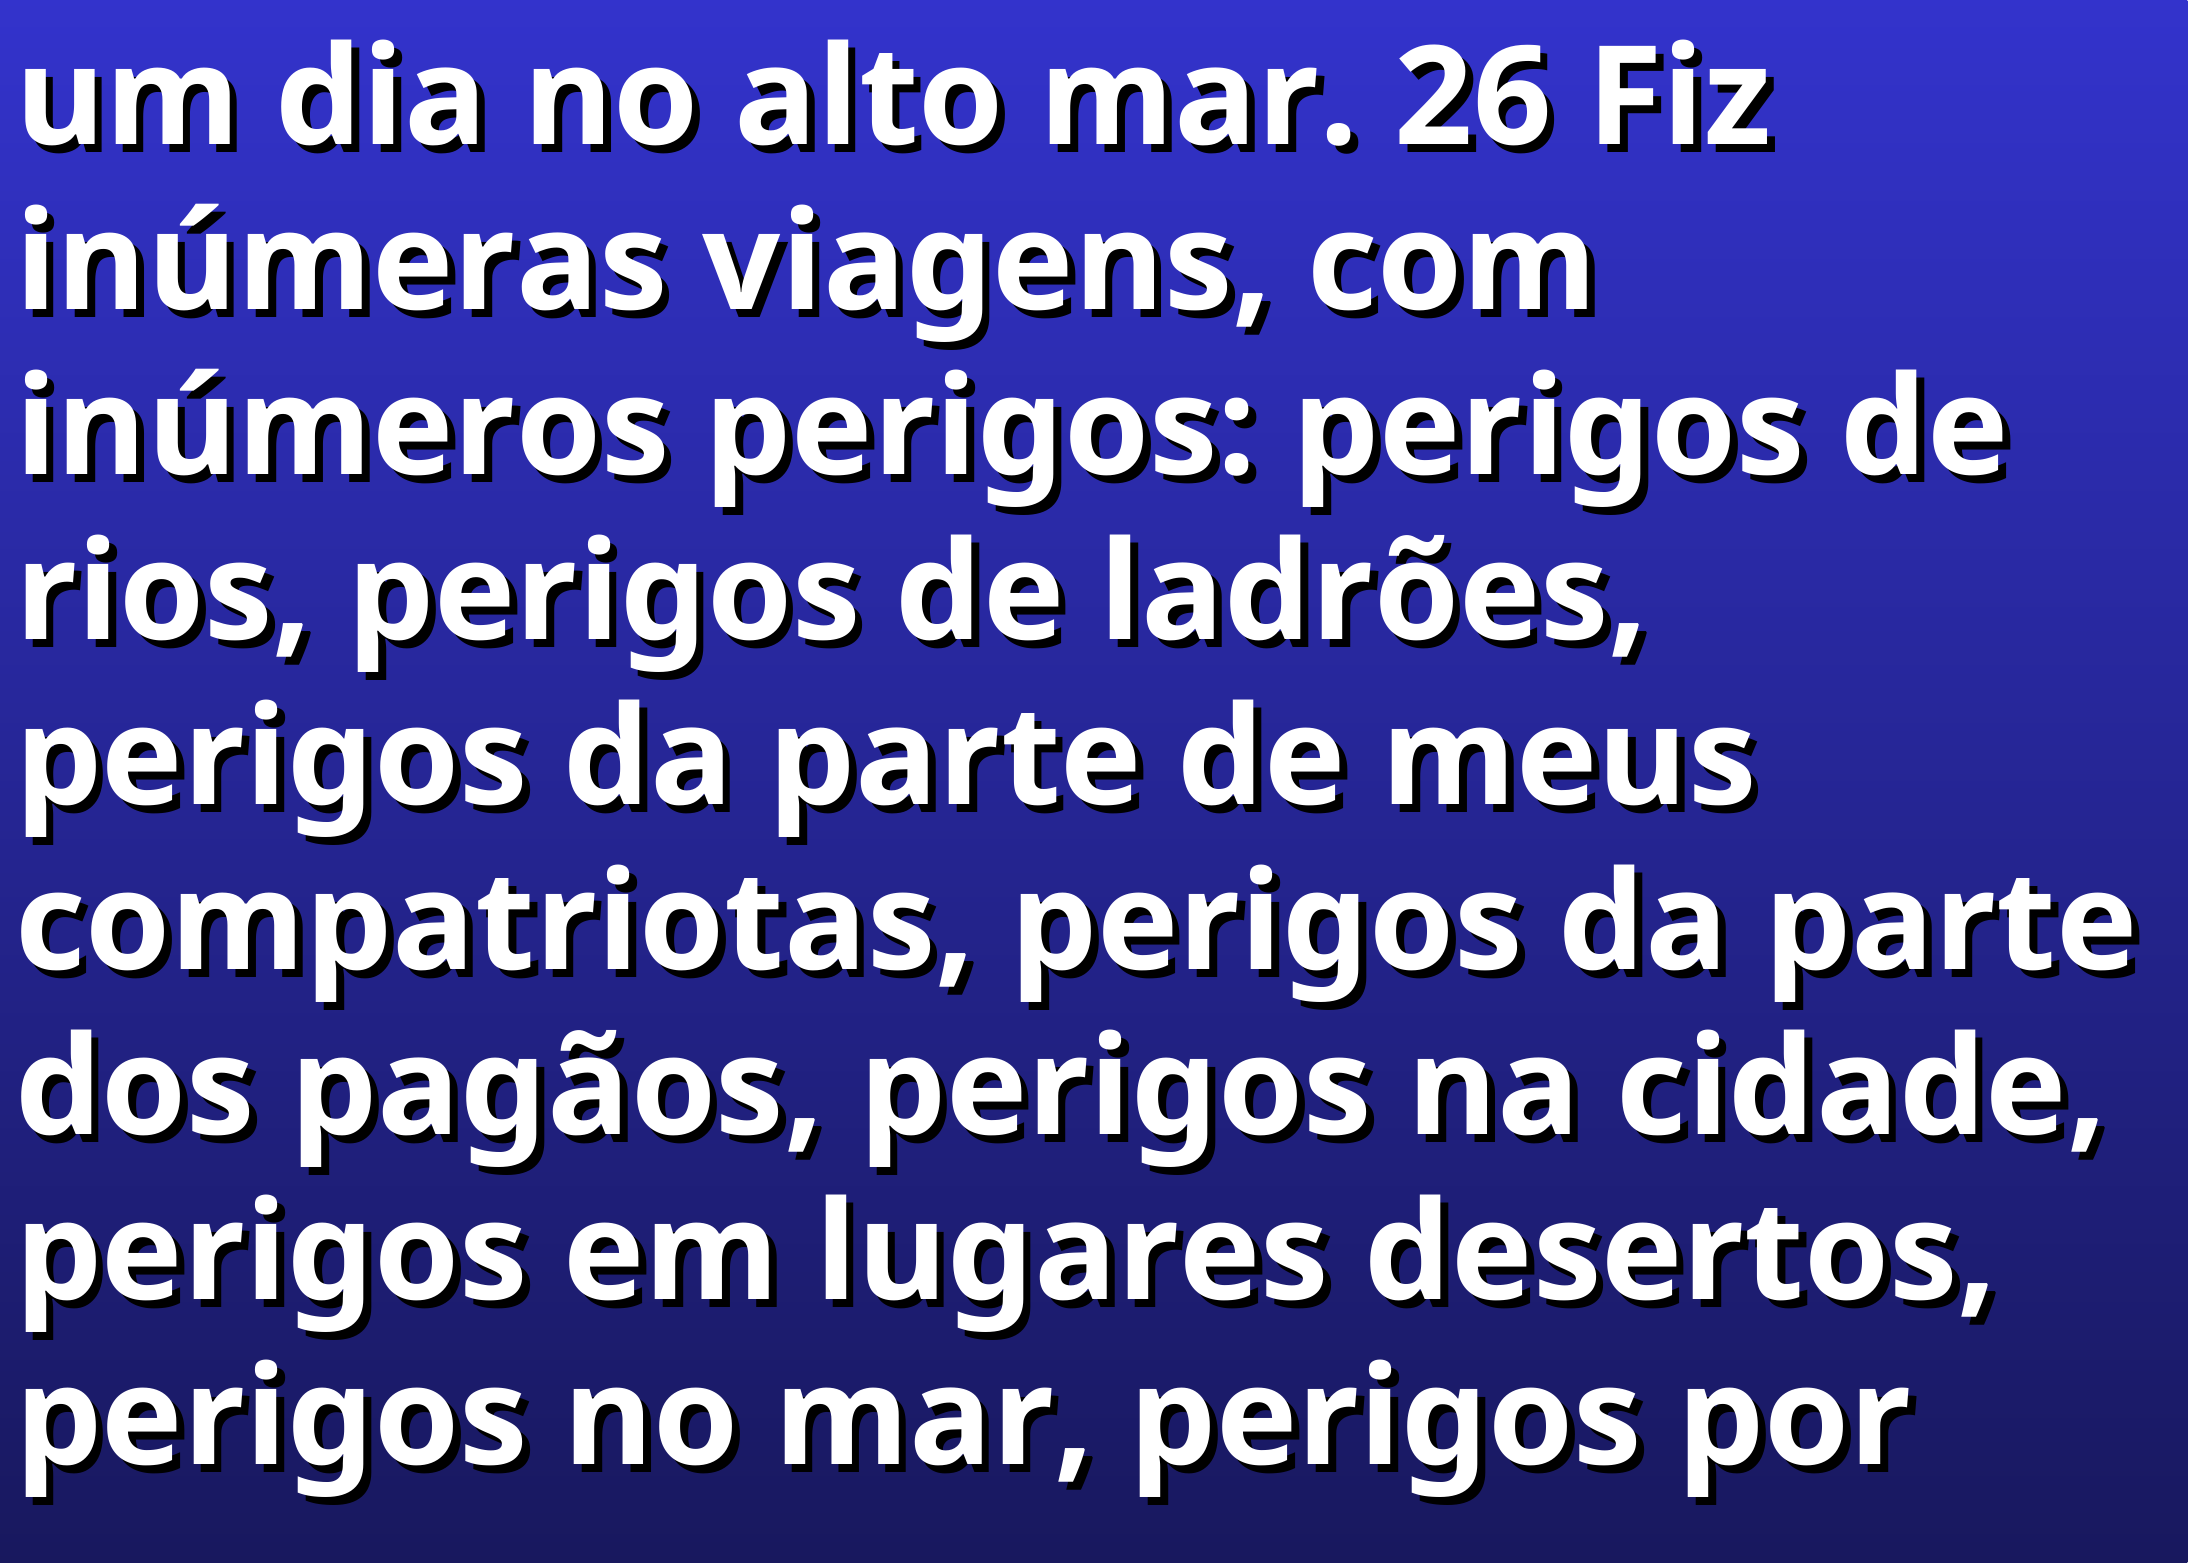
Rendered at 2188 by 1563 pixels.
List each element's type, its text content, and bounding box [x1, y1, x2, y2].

text_box um dia no alto mar. 26 Fiz inúmeras viagens, com inúmeros perigos: perigos de rios, perigos de ladrões, perigos da parte de meus compatriotas, perigos da parte dos pagãos, perigos na cidade, perigos em lugares desertos, perigos no mar, perigos por [0, 0, 2188, 1500]
